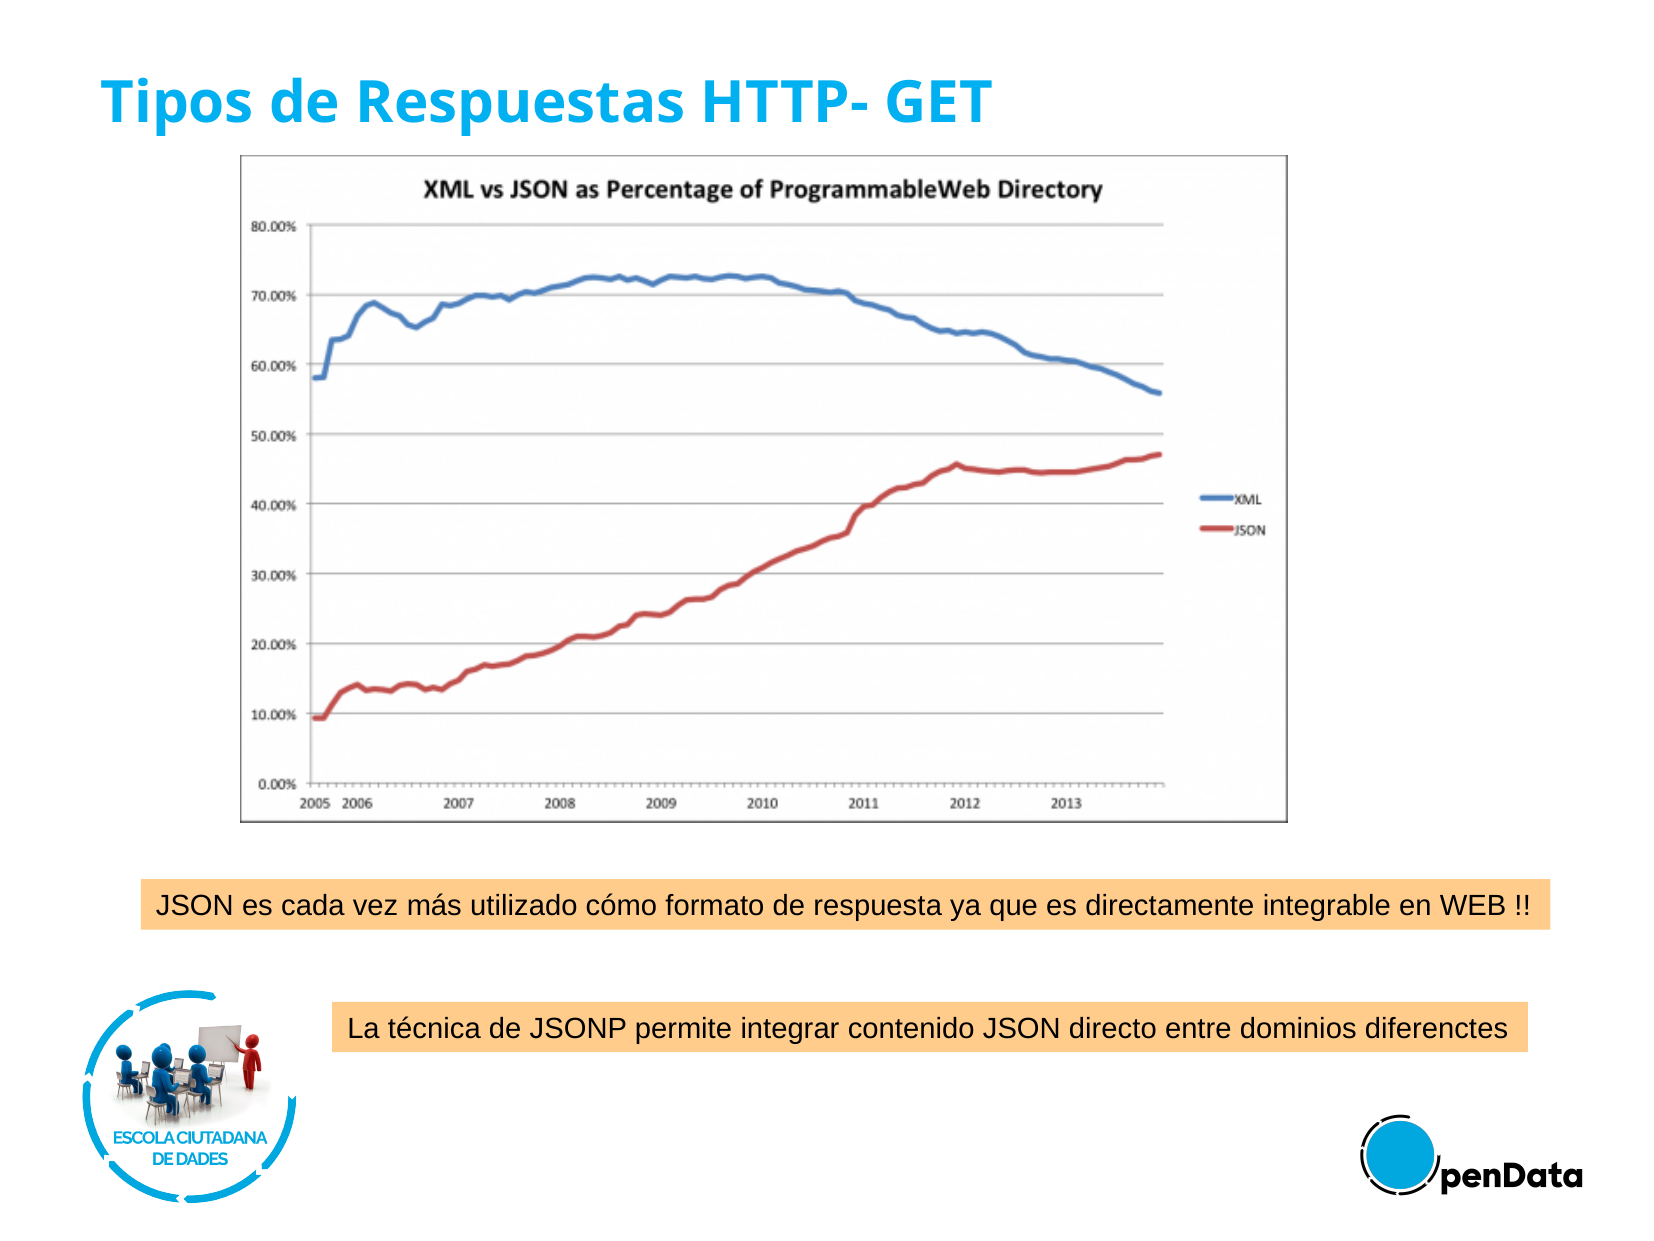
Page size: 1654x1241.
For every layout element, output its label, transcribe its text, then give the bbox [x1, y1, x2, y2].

text_box Tipos de Respuestas HTTP- GET [85, 56, 1568, 113]
picture [240, 155, 1288, 823]
picture [45, 953, 333, 1241]
text_box JSON es cada vez más utilizado cómo formato de respuesta ya que es directamente integrable en WEB !! [140, 879, 1551, 930]
picture [1354, 1108, 1600, 1206]
text_box La técnica de JSONP permite integrar contenido JSON directo entre dominios diferenctes [333, 1001, 1528, 1053]
